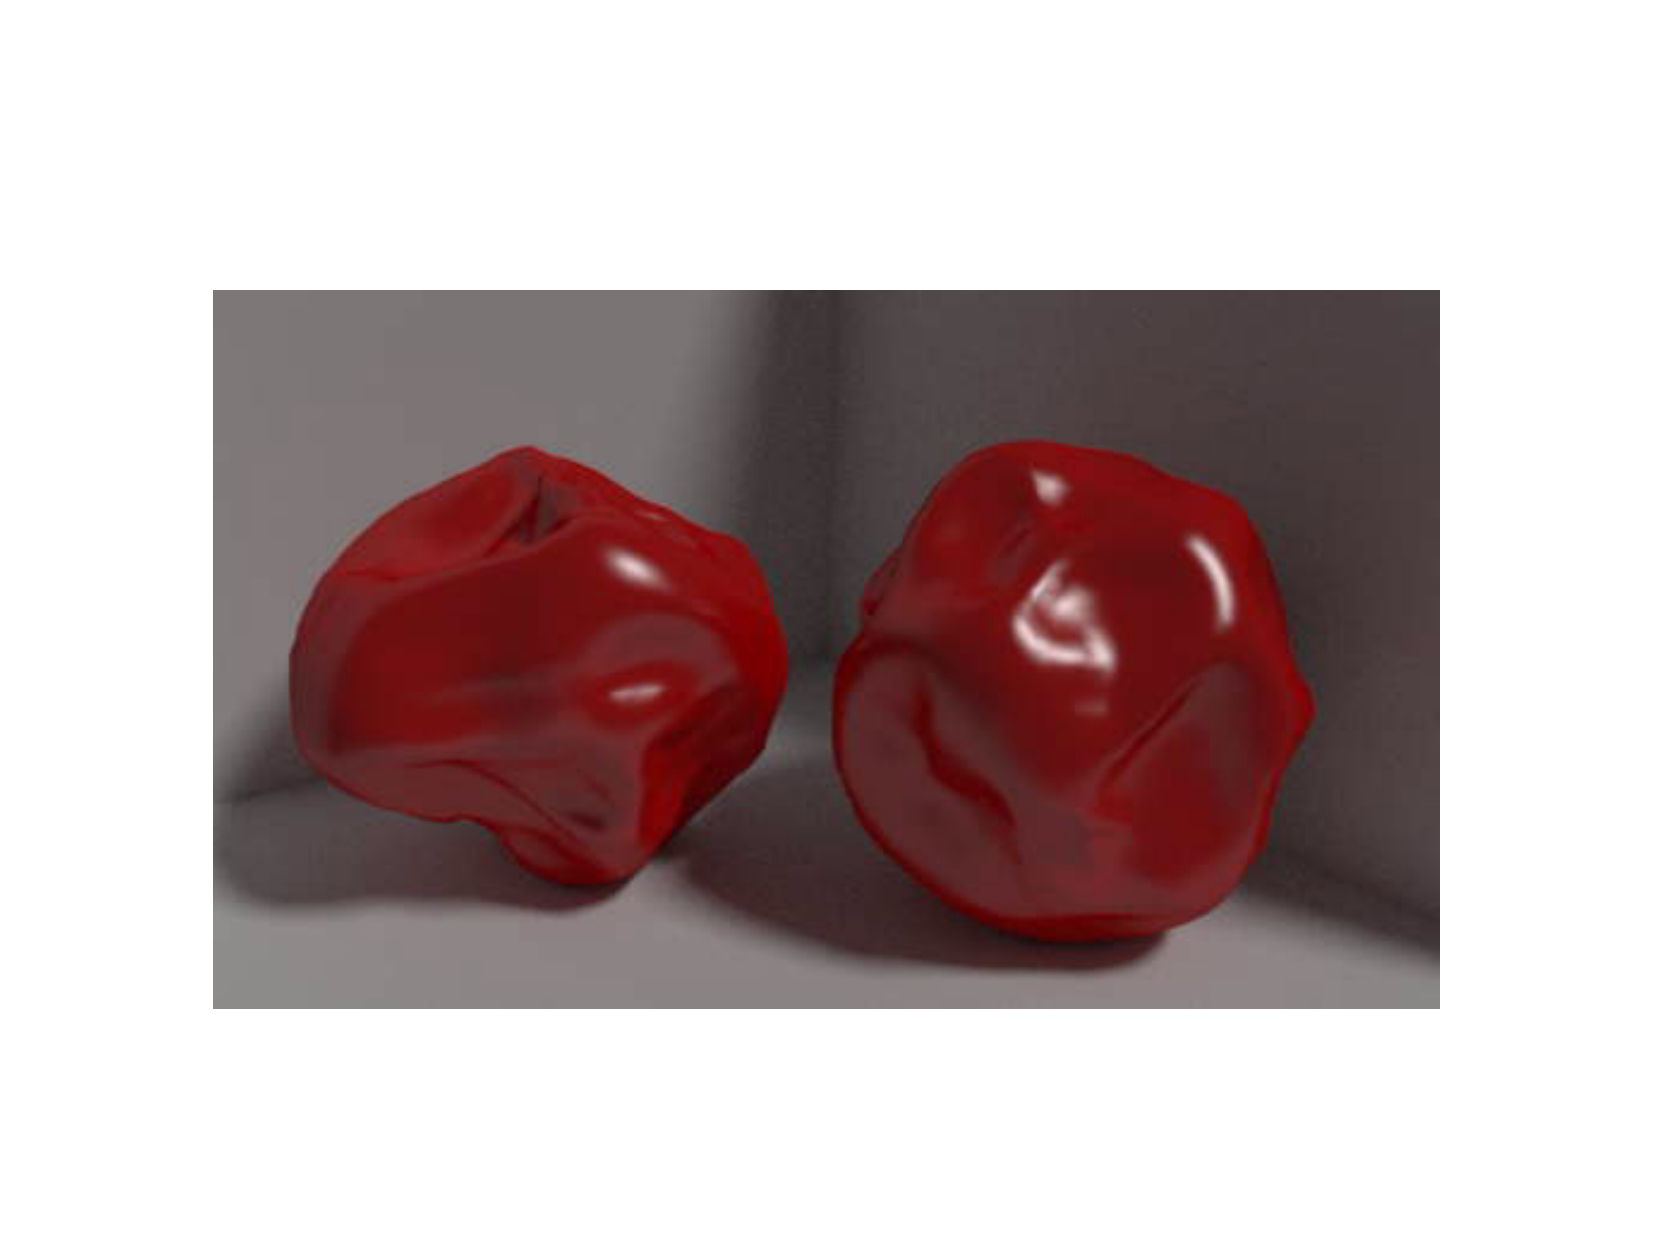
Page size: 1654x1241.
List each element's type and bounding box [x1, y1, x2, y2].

text_box [212, 290, 1441, 1010]
